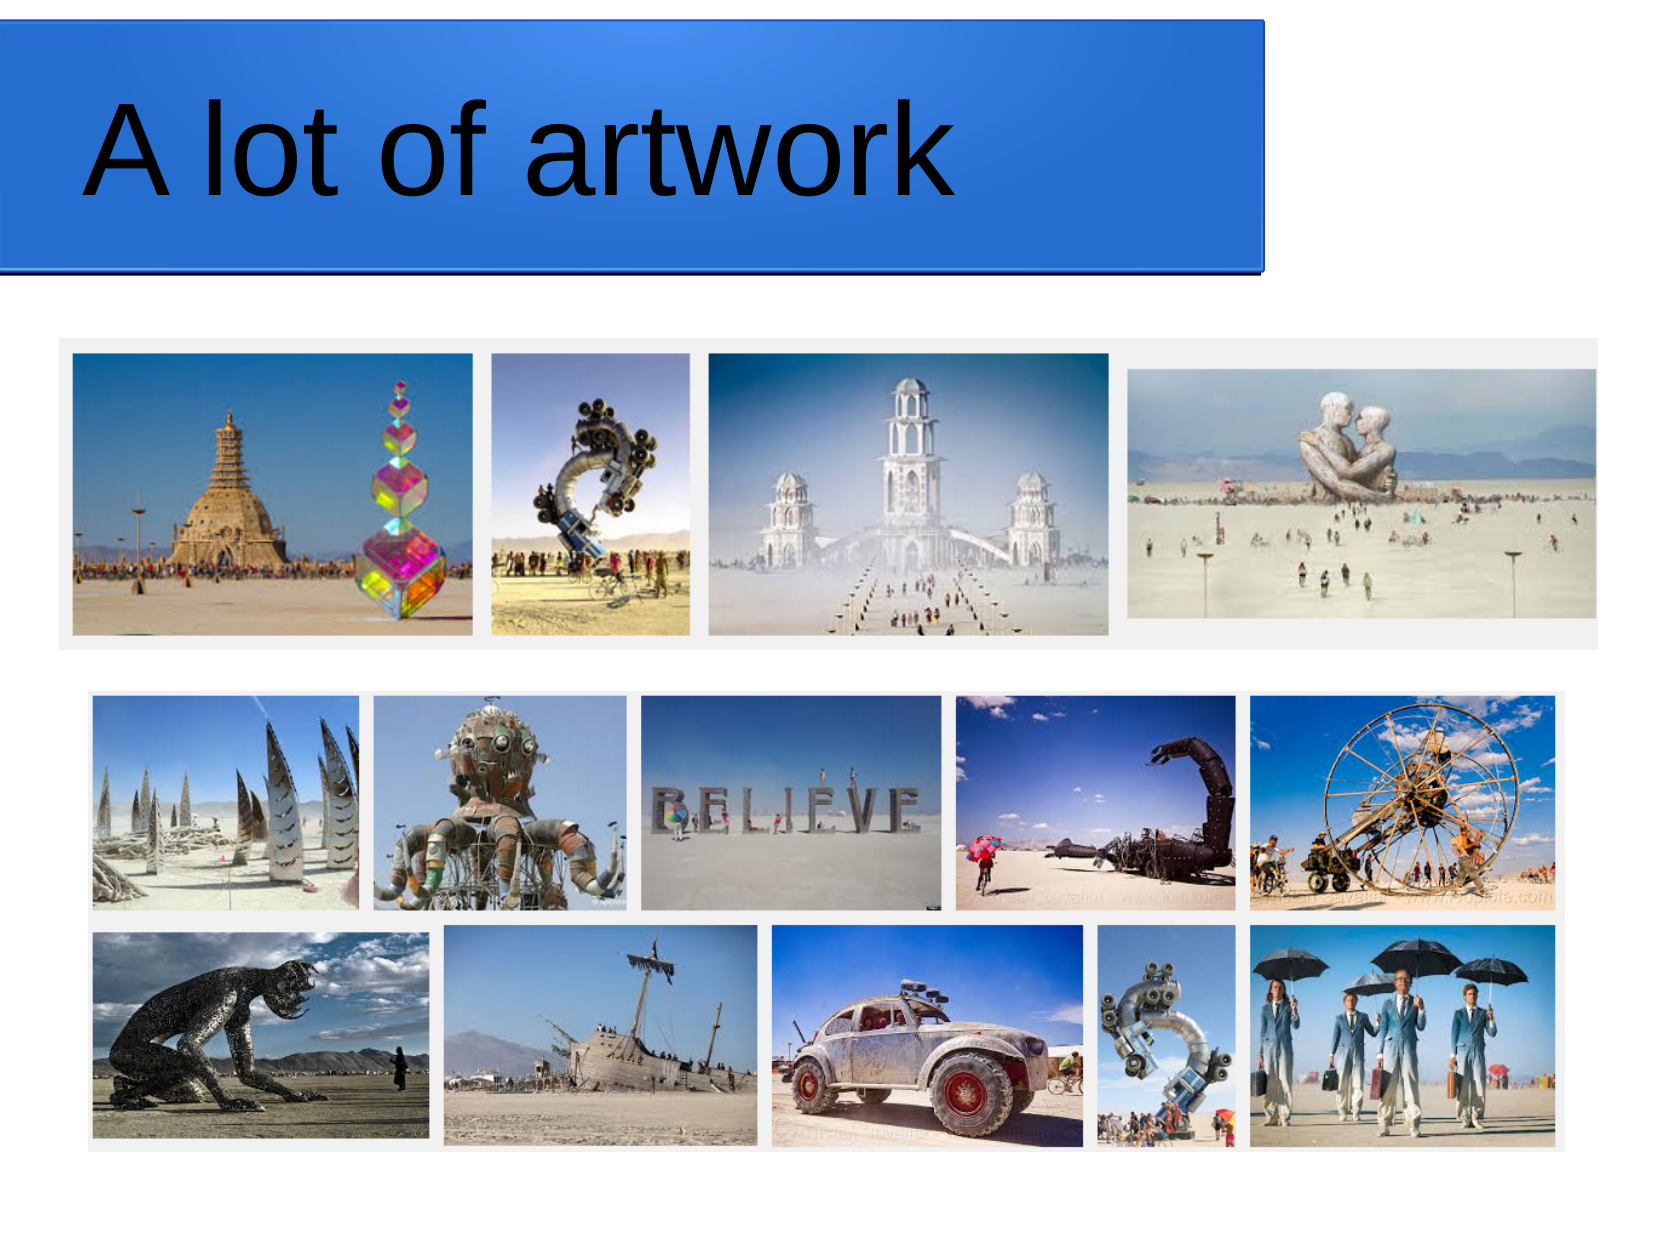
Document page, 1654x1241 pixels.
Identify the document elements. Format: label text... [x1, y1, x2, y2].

title A lot of artwork [82, 47, 1235, 252]
picture [59, 338, 1598, 650]
picture [88, 691, 1565, 1152]
